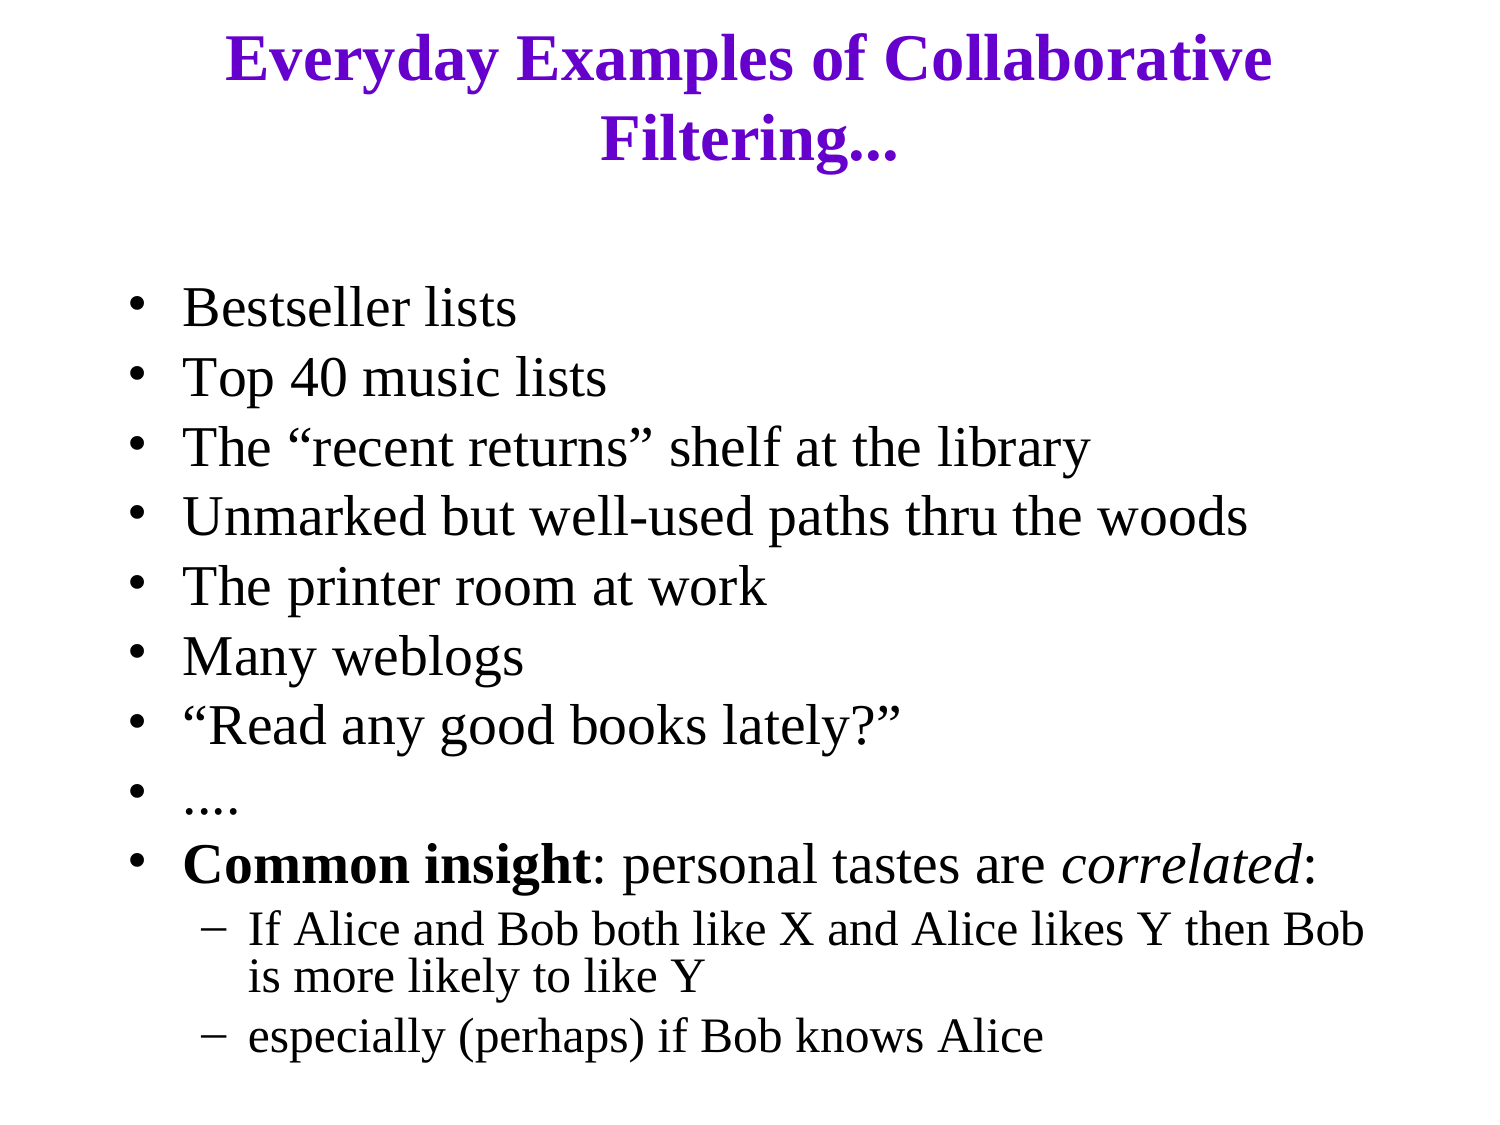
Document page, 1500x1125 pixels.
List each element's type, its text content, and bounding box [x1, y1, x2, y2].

title Everyday Examples of Collaborative Filtering... [112, 0, 1388, 188]
list Bestseller lists Top 40 music lists The “recent returns” shelf at the library Unmarked but well-used paths thru the woods The printer room at work Many weblogs “Read any good books lately?” .... Common insight: personal tastes are correlated: If Alice and Bob both like X and Alice likes Y then Bob is more likely to like Y especially (perhaps) if Bob knows Alice [112, 275, 1388, 1075]
